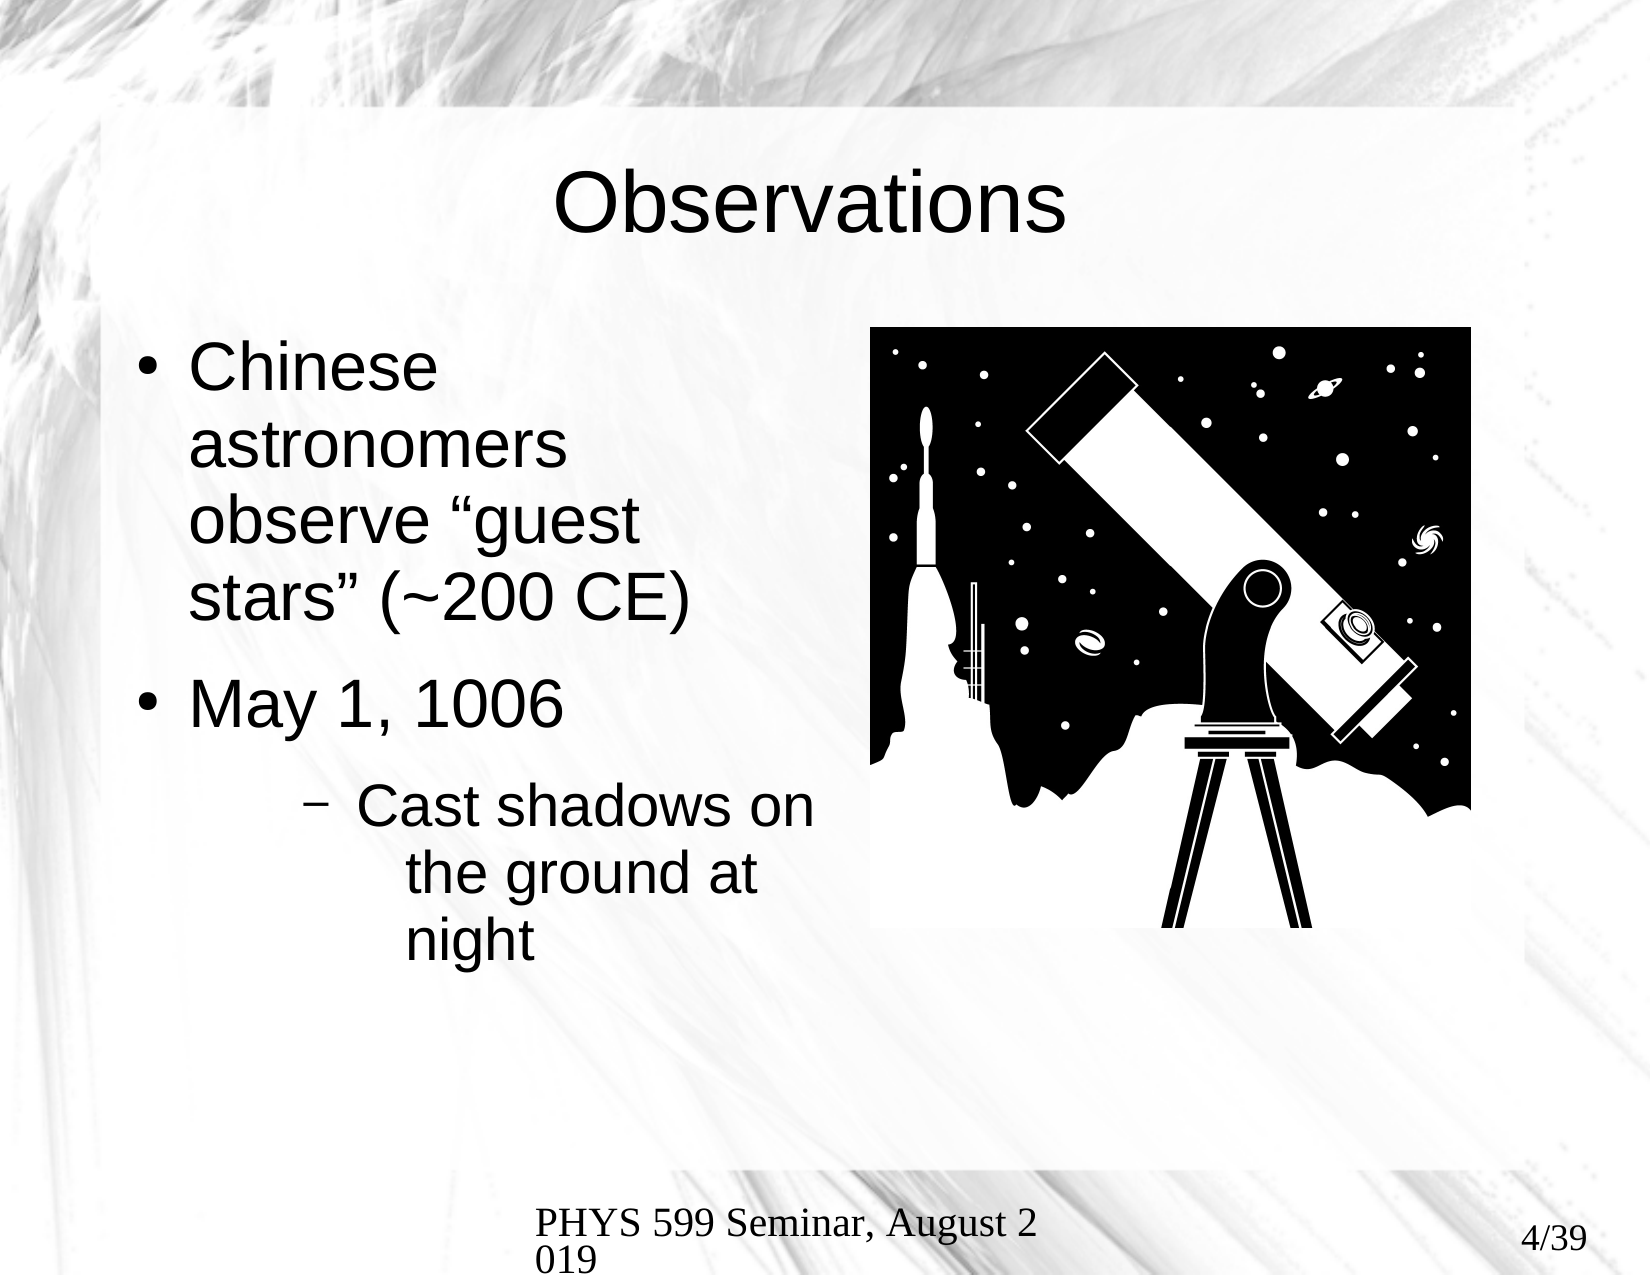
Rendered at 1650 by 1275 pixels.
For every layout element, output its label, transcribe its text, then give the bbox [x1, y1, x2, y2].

title Observations [117, 103, 1503, 300]
picture [0, 0, 1650, 1275]
list Chinese astronomers observe “guest stars” (~200 CE) May 1, 1006 Cast shadows on the ground at night [117, 328, 826, 974]
